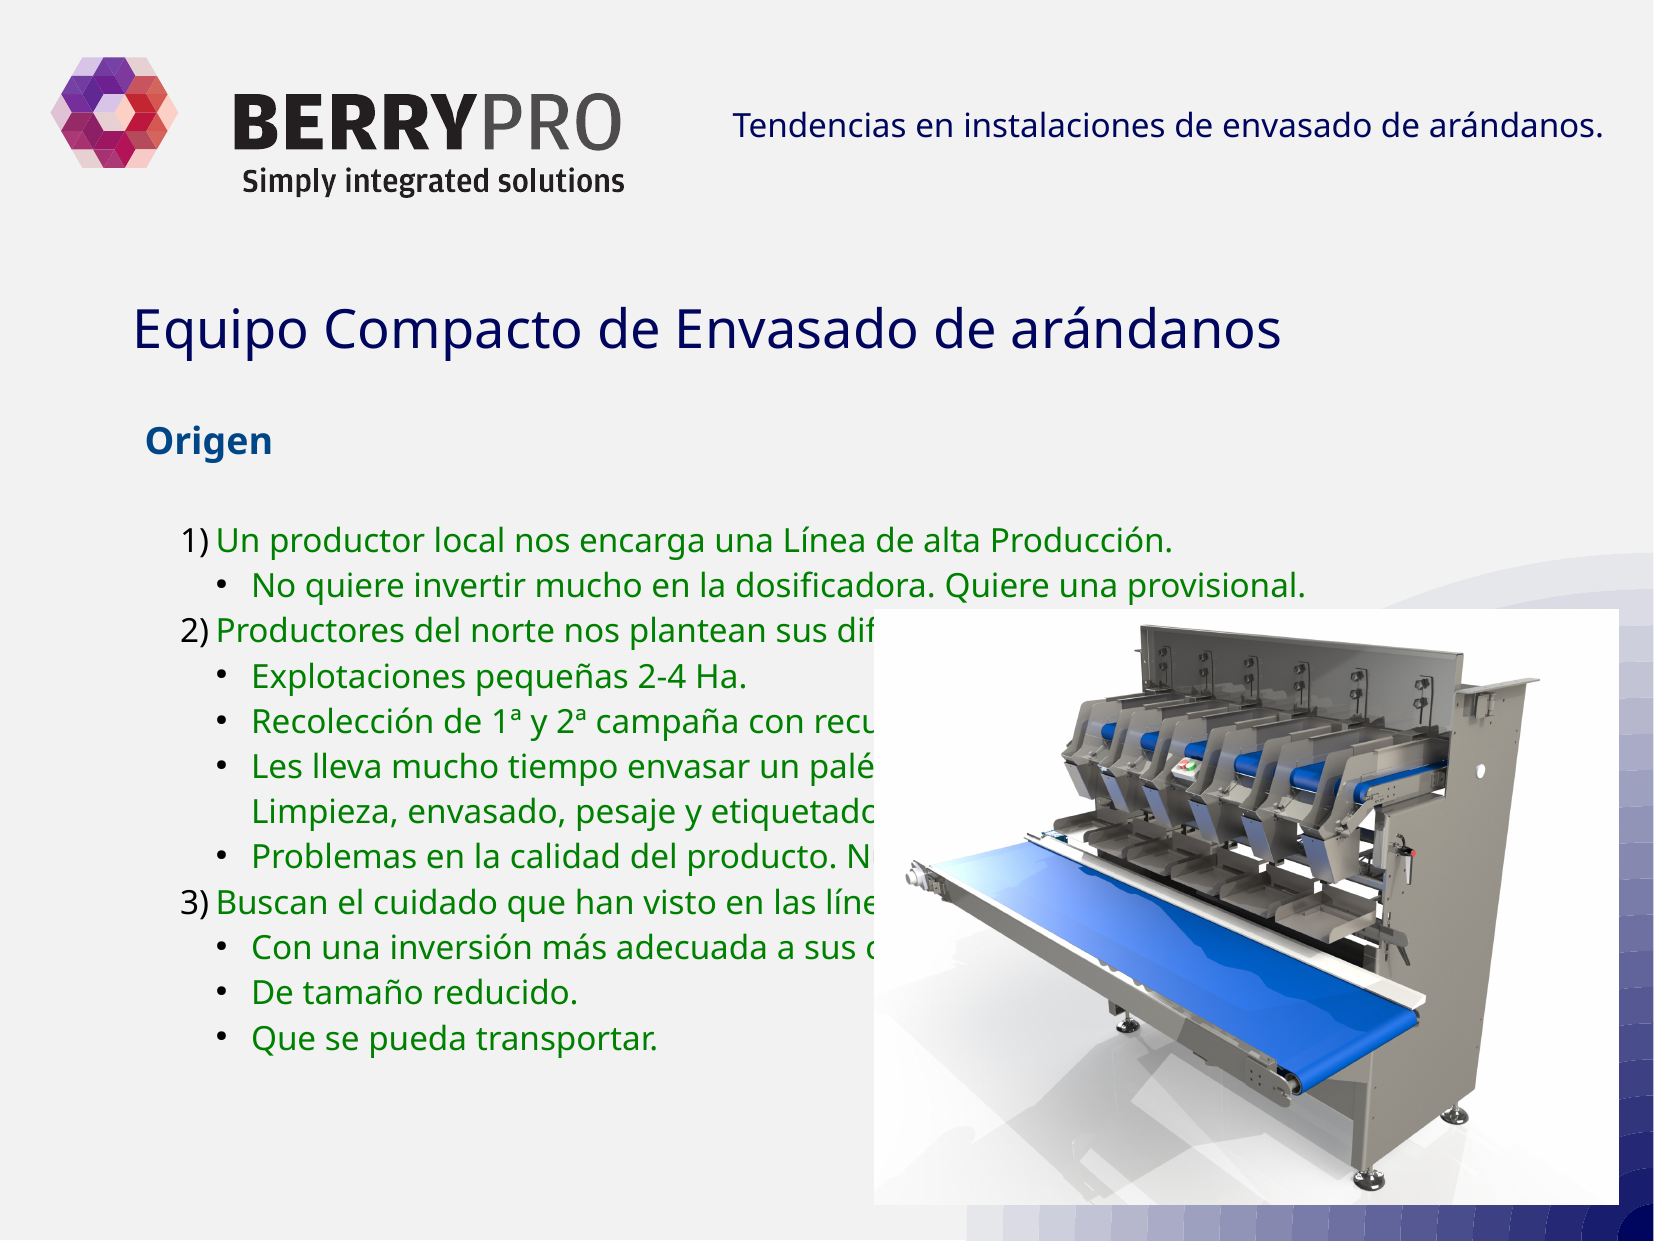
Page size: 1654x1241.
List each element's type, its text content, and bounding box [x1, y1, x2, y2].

text_box Tendencias en instalaciones de envasado de arándanos. [578, 94, 1654, 166]
picture [874, 609, 1619, 1205]
text_box Origen Un productor local nos encarga una Línea de alta Producción. No quiere invertir mucho en la dosificadora. Quiere una provisional. Productores del norte nos plantean sus dificultades específicas. Explotaciones pequeñas 2-4 Ha. Recolección de 1ª y 2ª campaña con recursos propios (familiares). Les lleva mucho tiempo envasar un palé. Limpieza, envasado, pesaje y etiquetado, todo manual. Problemas en la calidad del producto. Numerosas reclamaciones. Buscan el cuidado que han visto en las líneas de alta producción Con una inversión más adecuada a sus características. De tamaño reducido. Que se pueda transportar. [129, 407, 1536, 1025]
text_box Equipo Compacto de Envasado de arándanos [118, 283, 1359, 378]
picture [35, 0, 638, 355]
